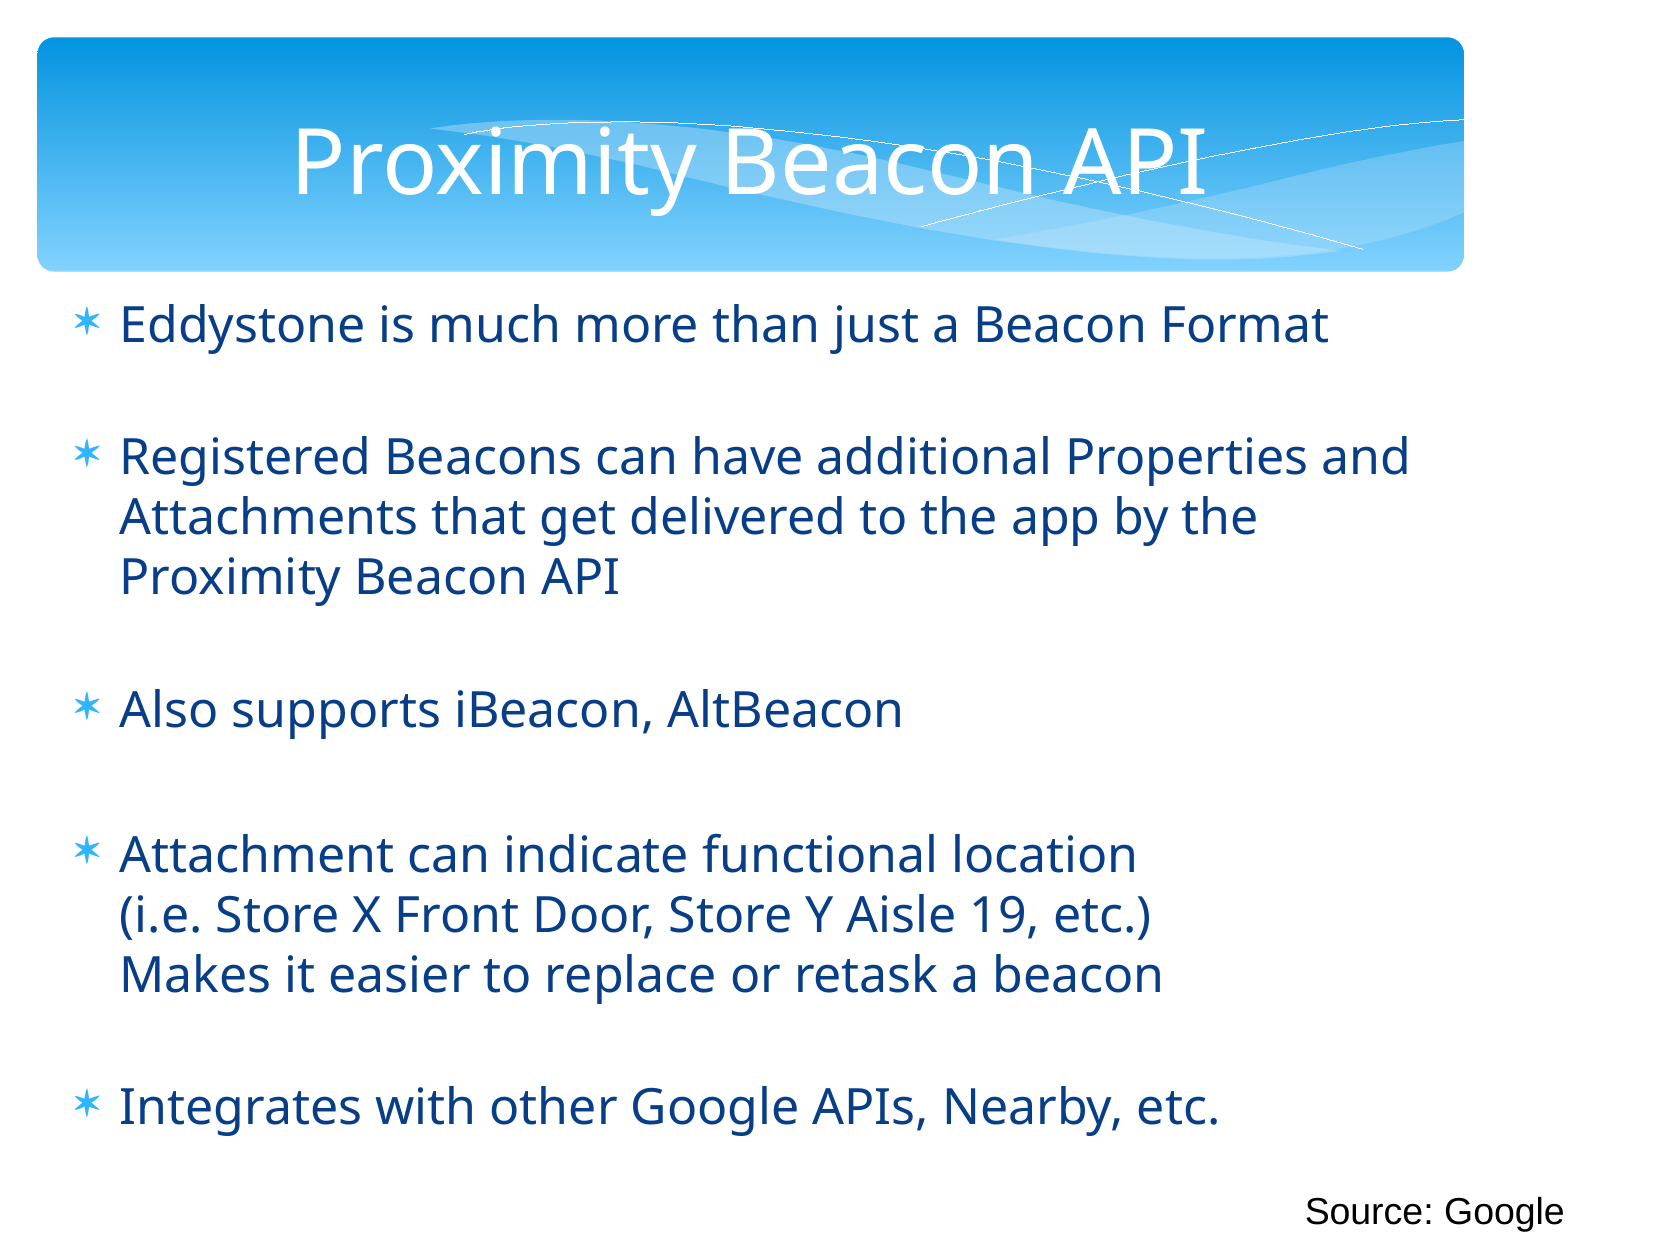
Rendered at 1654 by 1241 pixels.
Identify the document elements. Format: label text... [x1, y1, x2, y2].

text_box Source: Google [1290, 1183, 1654, 1241]
list Eddystone is much more than just a Beacon Format Registered Beacons can have additional Properties and Attachments that get delivered to the app by the Proximity Beacon API Also supports iBeacon, AltBeacon Attachment can indicate functional location (i.e. Store X Front Door, Store Y Aisle 19, etc.) Makes it easier to replace or retask a beacon Integrates with other Google APIs, Nearby, etc. [60, 285, 1501, 1186]
title Proximity Beacon API [74, 55, 1425, 261]
